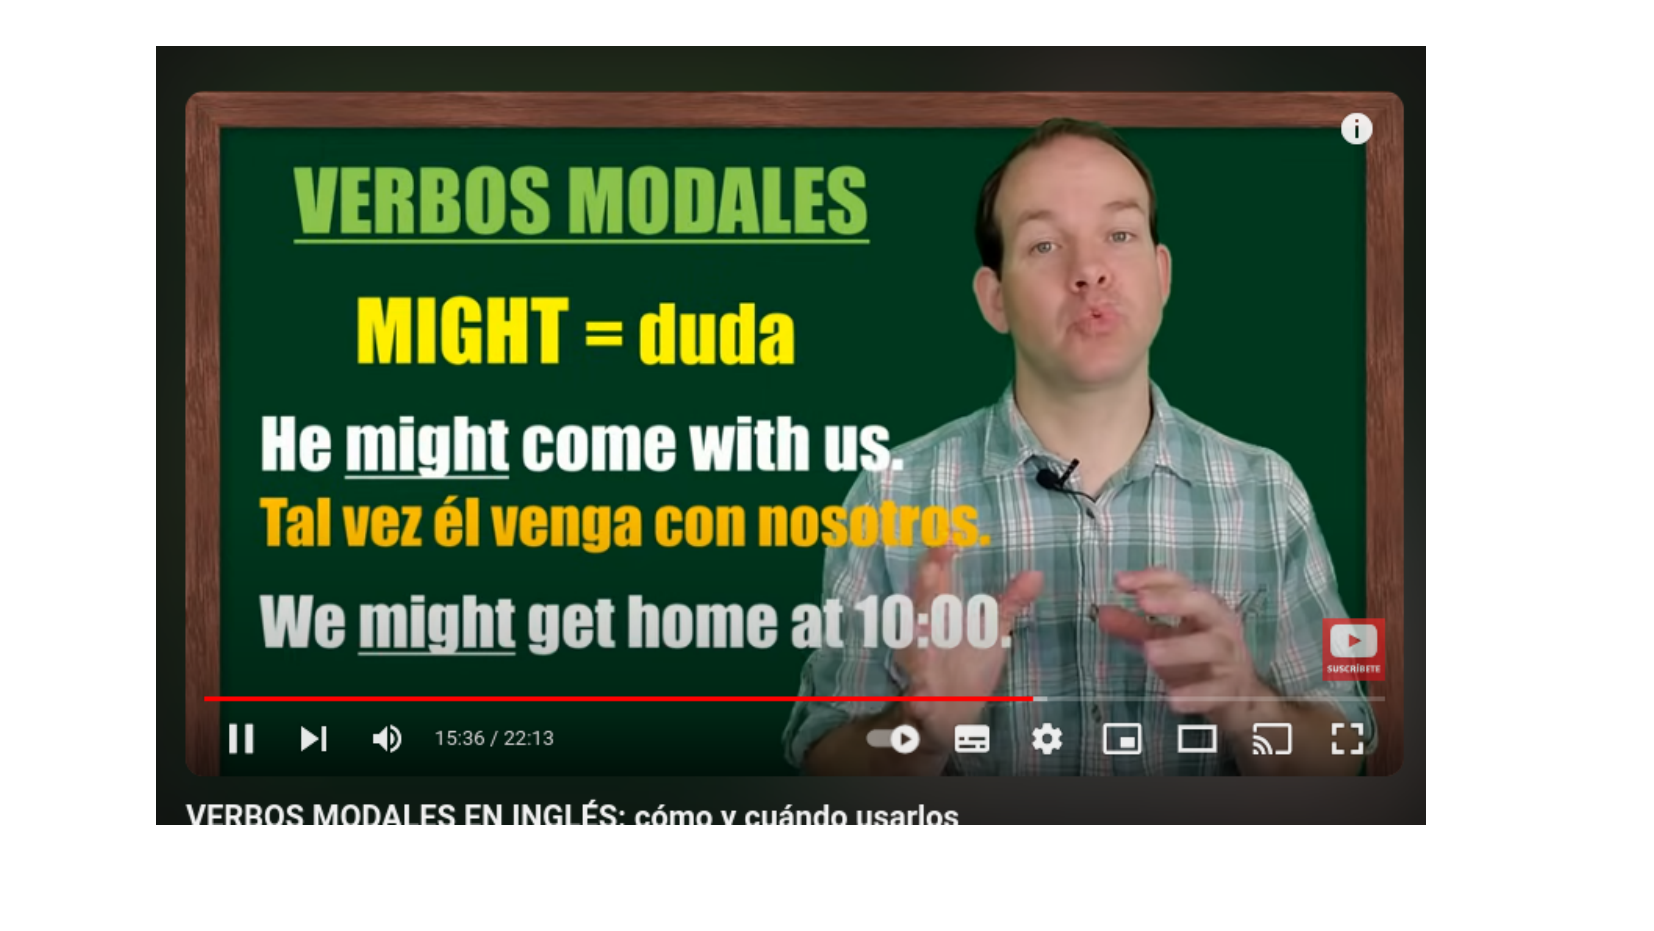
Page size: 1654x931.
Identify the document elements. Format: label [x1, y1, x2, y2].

picture [156, 46, 1426, 826]
